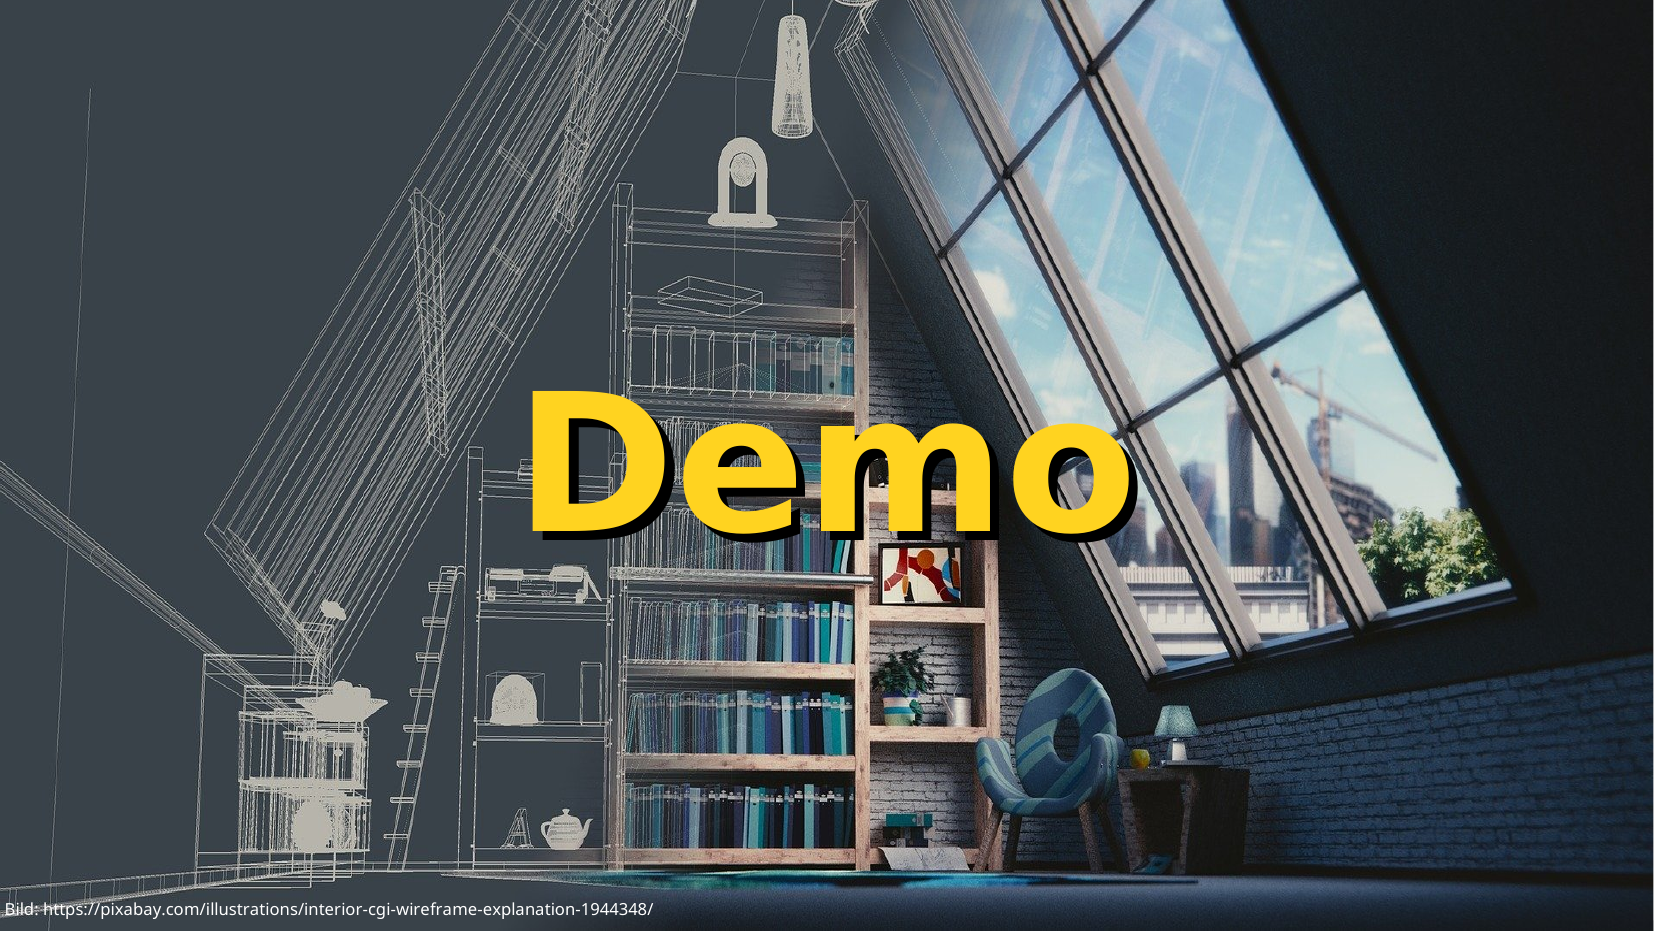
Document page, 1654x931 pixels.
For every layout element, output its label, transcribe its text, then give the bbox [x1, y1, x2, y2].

title Demo [515, 353, 1138, 577]
picture [0, 0, 1654, 931]
text_box Bild: https://pixabay.com/illustrations/interior-cgi-wireframe-explanation-1944348/ [0, 889, 1361, 925]
